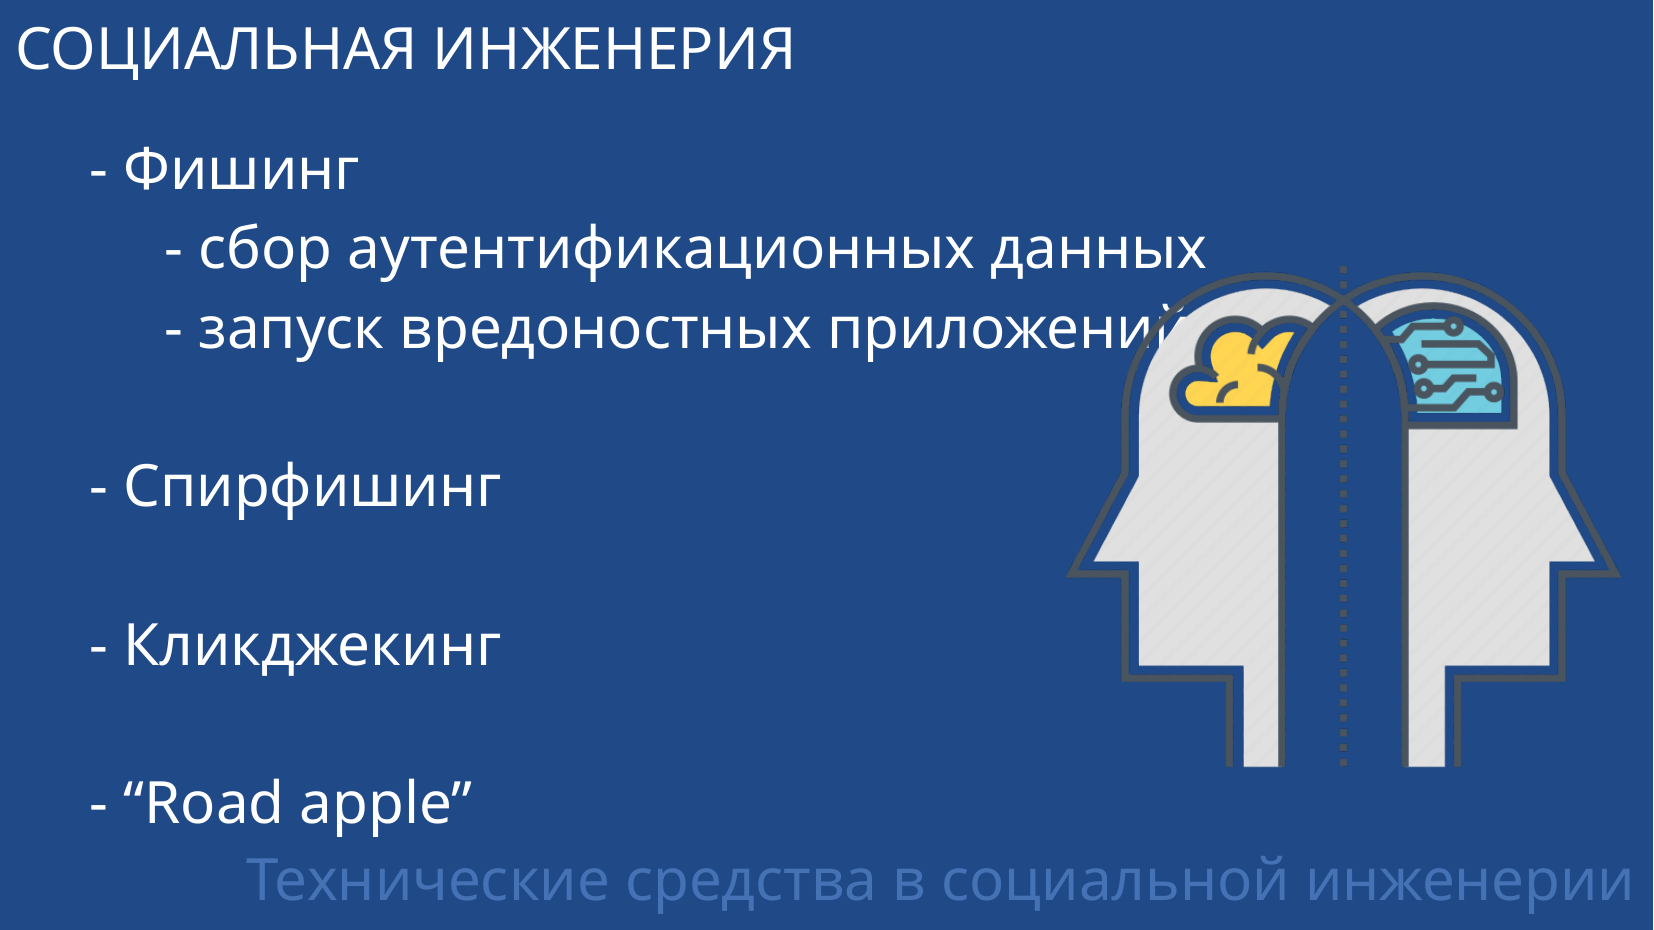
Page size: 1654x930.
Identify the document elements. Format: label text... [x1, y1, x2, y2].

text_box Технические средства в социальной инженерии [0, 825, 1651, 930]
text_box СОЦИАЛЬНАЯ ИНЖЕНЕРИЯ [0, 0, 1653, 146]
picture [1065, 238, 1622, 796]
text_box - Фишинг - сбор аутентификационных данных - запуск вредоностных приложений - Спирфишинг - Кликджекинг - “Road apple” [75, 119, 1651, 723]
